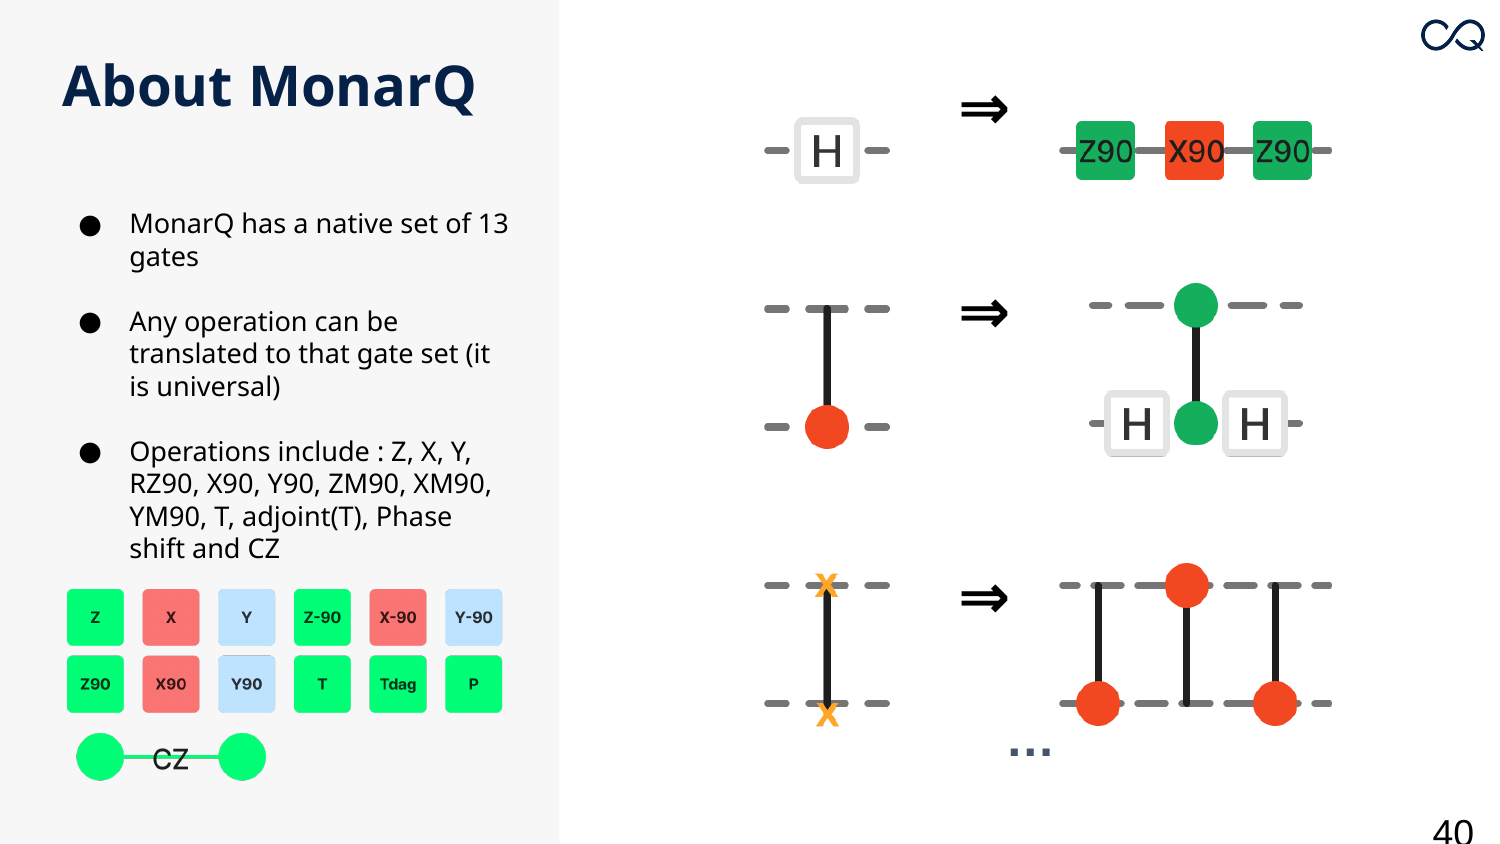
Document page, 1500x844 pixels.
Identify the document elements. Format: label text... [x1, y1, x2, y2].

title About MonarQ [48, 35, 521, 206]
picture [528, 0, 1500, 844]
list MonarQ has a native set of 13 gates Any operation can be translated to that gate set (it is universal) Operations include : Z, X, Y, RZ90, X90, Y90, ZM90, XM90, YM90, T, adjoint(T), Phase shift and CZ [39, 191, 528, 809]
picture [48, 568, 521, 789]
